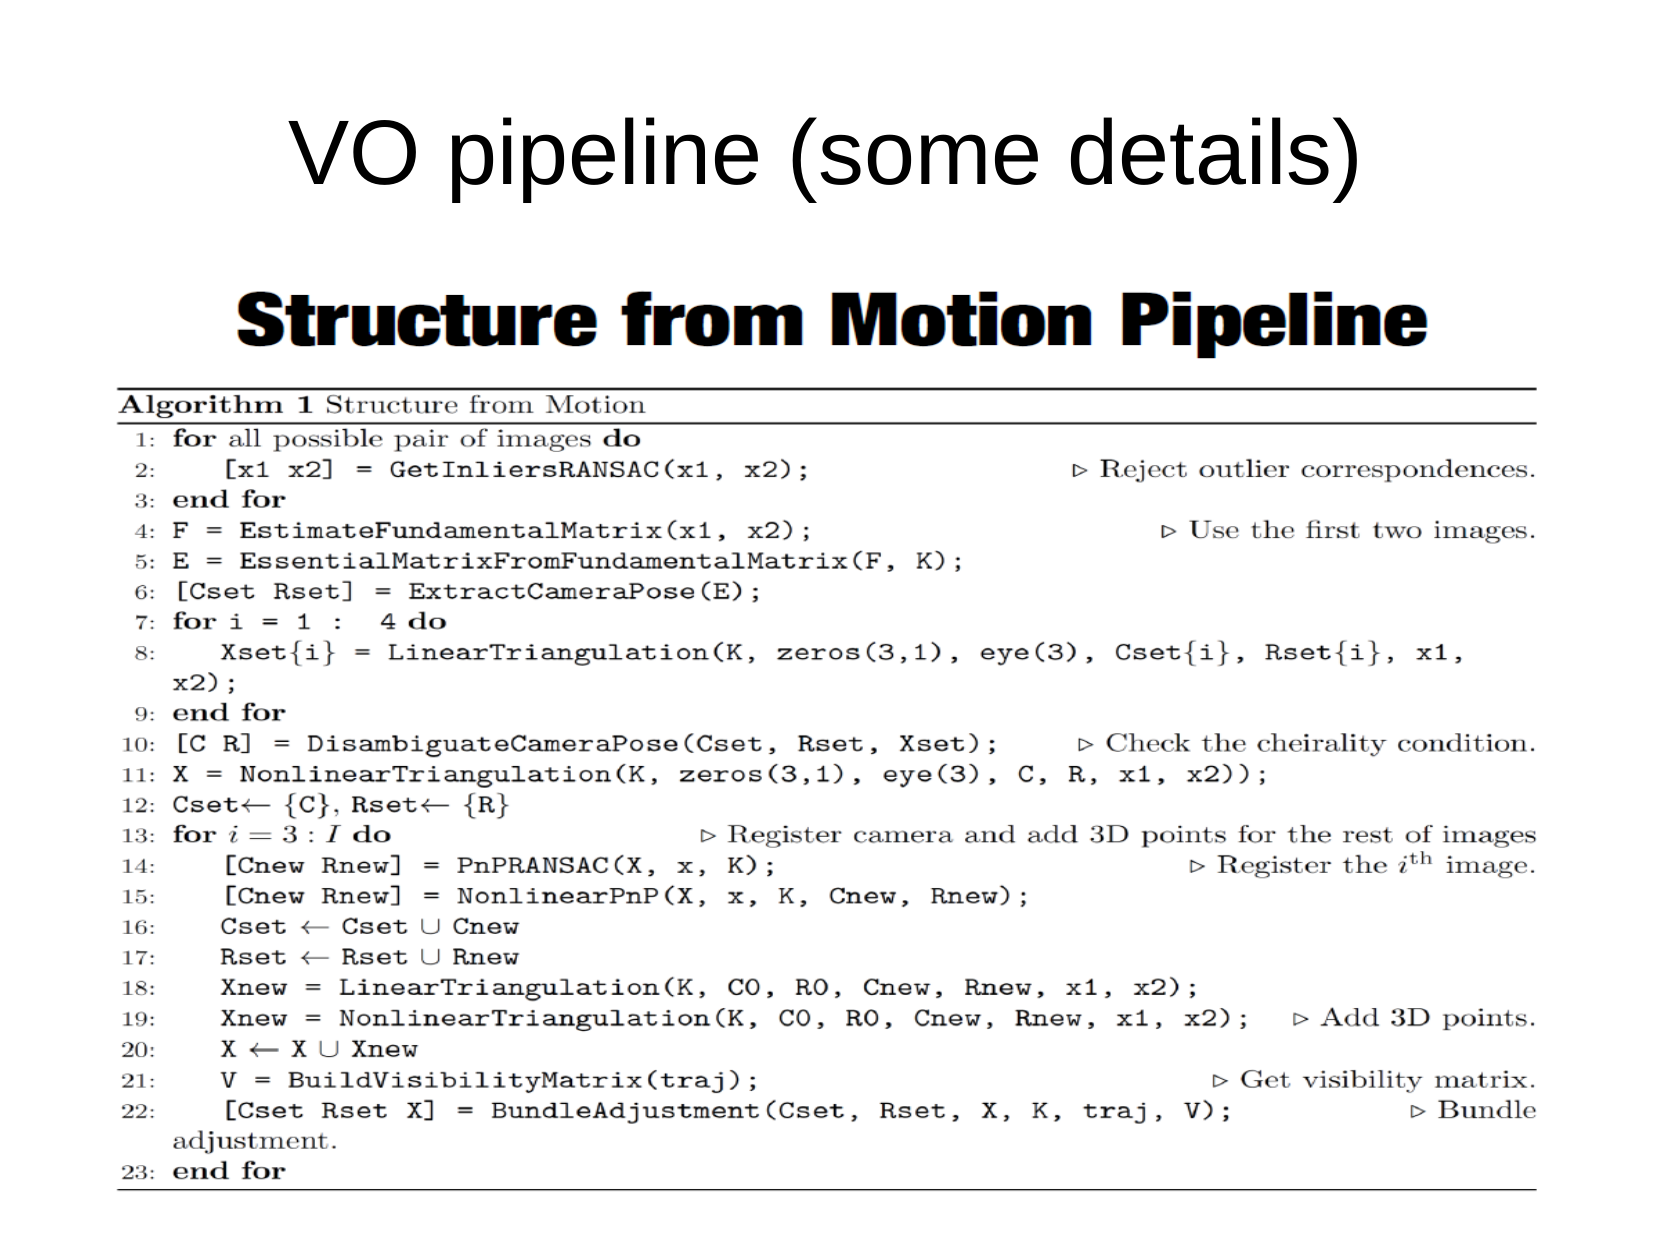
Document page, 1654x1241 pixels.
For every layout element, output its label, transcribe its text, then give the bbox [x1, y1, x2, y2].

title VO pipeline (some details) [82, 49, 1571, 257]
picture [106, 271, 1595, 1212]
